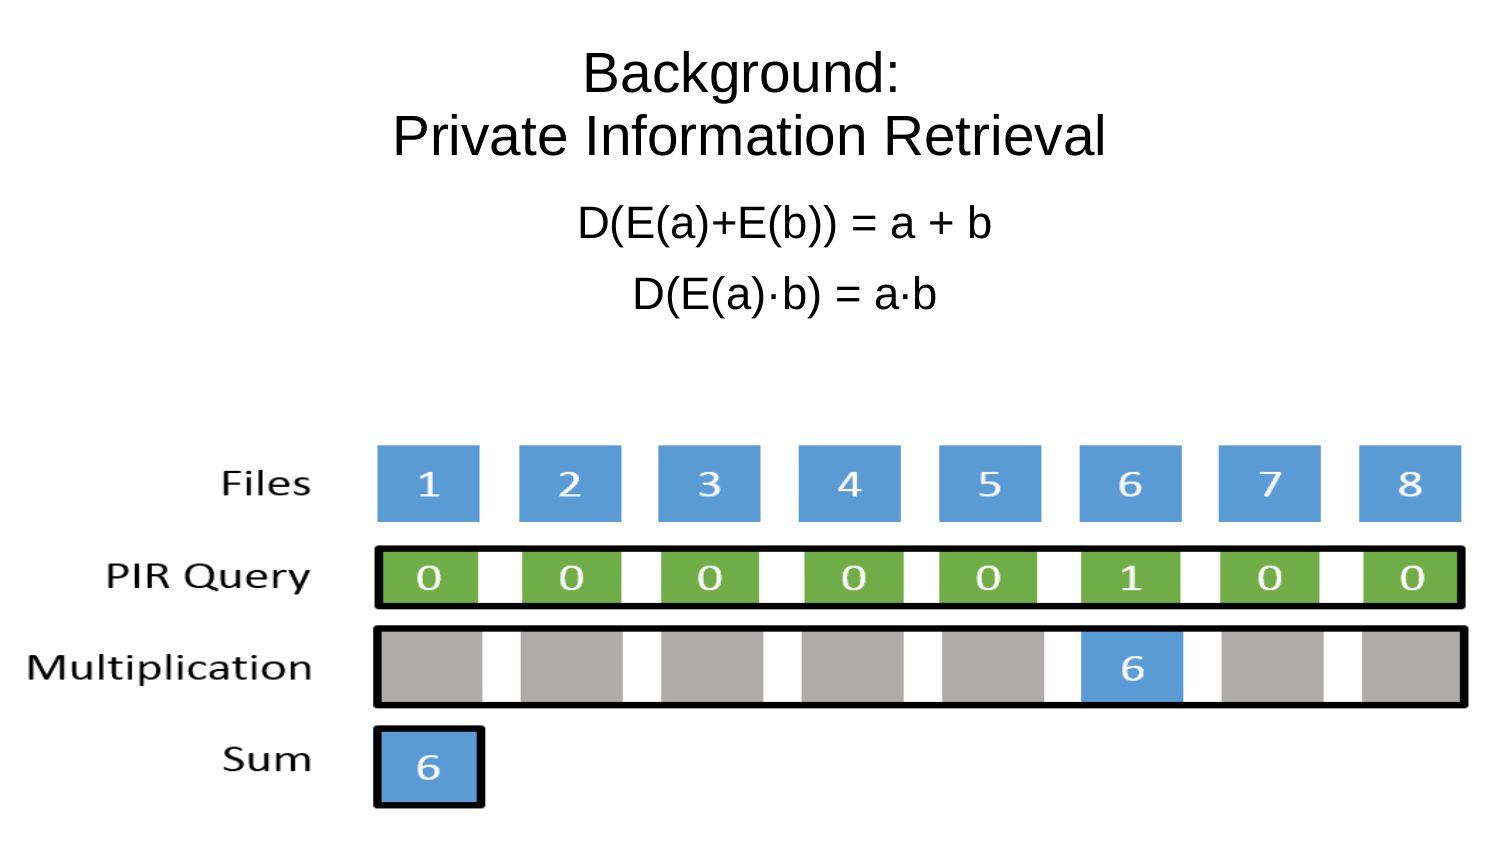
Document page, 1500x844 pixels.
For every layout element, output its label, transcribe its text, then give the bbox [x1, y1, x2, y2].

list D(E(a)+E(b)) = a + b D(E(a)·b) = a∙b [75, 197, 1425, 423]
picture [13, 423, 1480, 817]
title Background: Private Information Retrieval [75, 33, 1425, 175]
